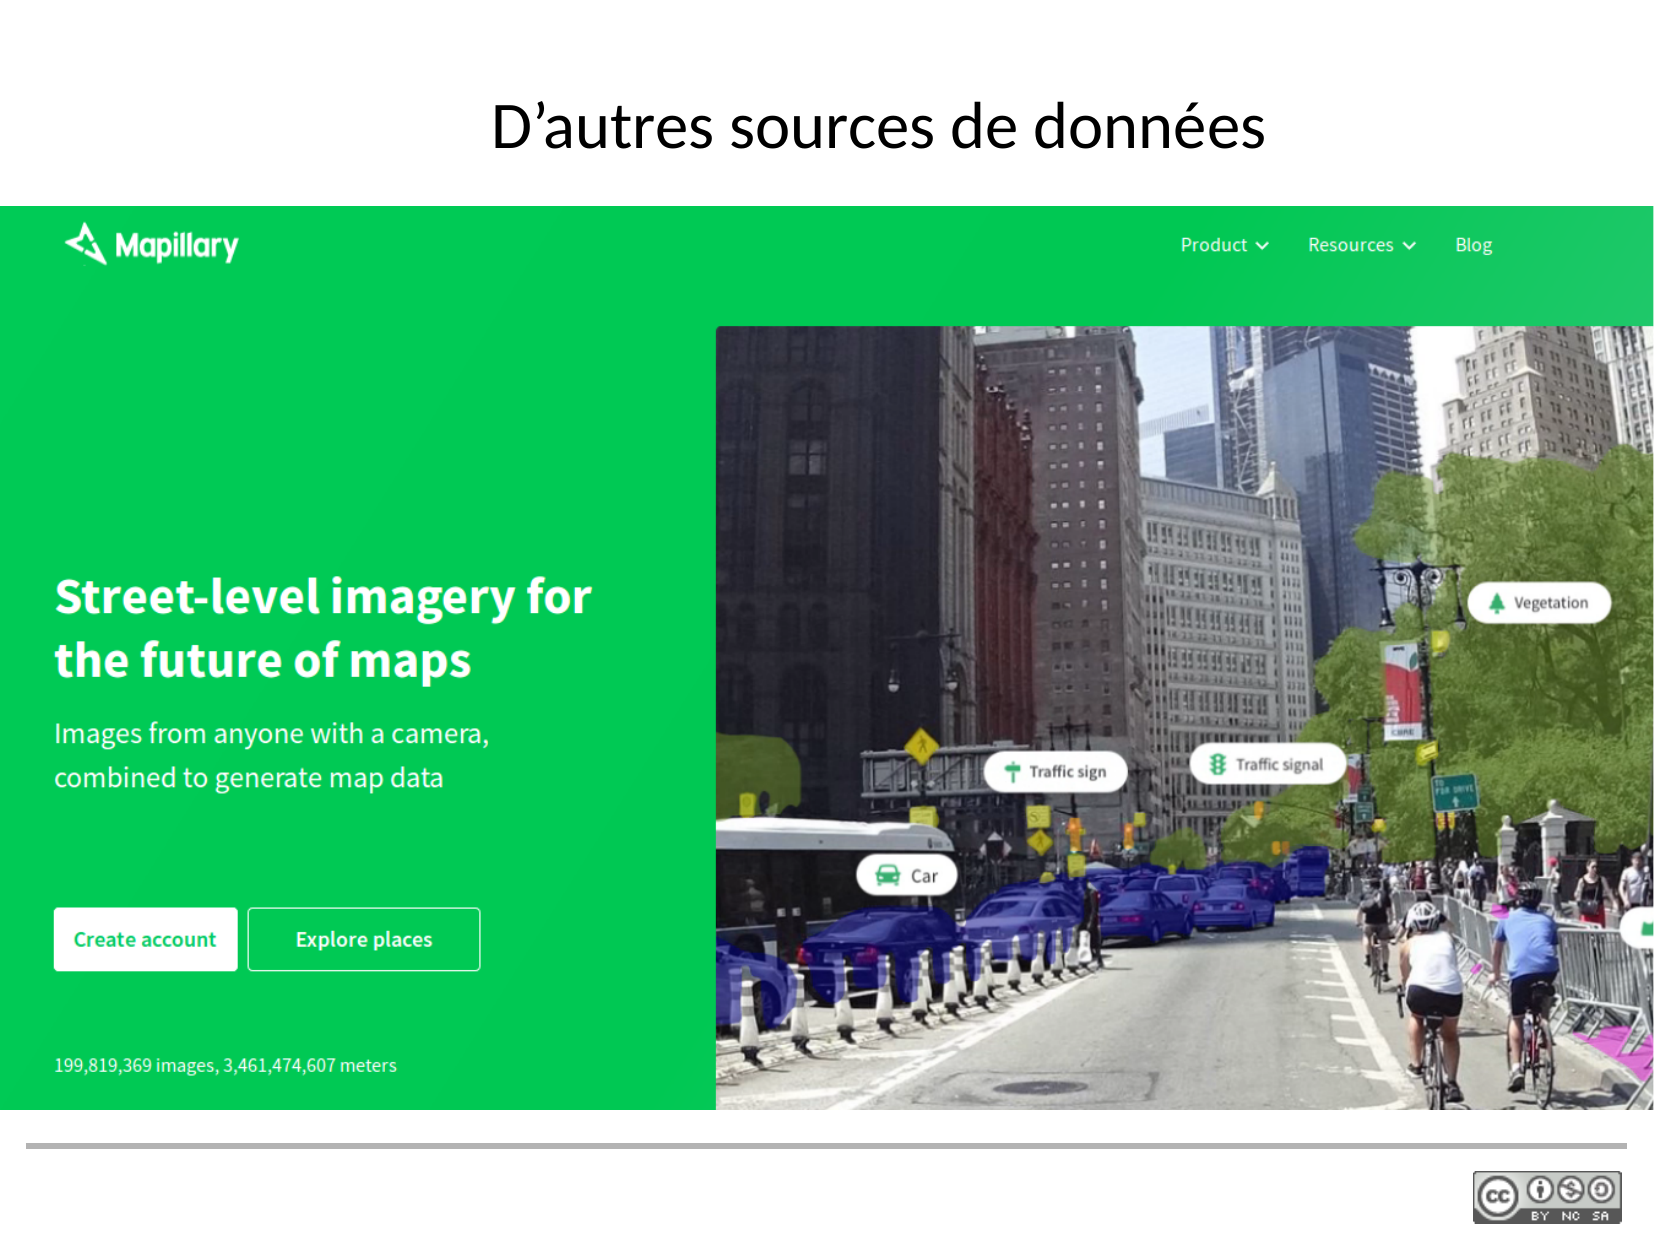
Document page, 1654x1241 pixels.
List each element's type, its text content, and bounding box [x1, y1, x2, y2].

title D’autres sources de données [135, 18, 1624, 206]
text_box [52, 1111, 1501, 1192]
picture [0, 206, 1654, 1111]
